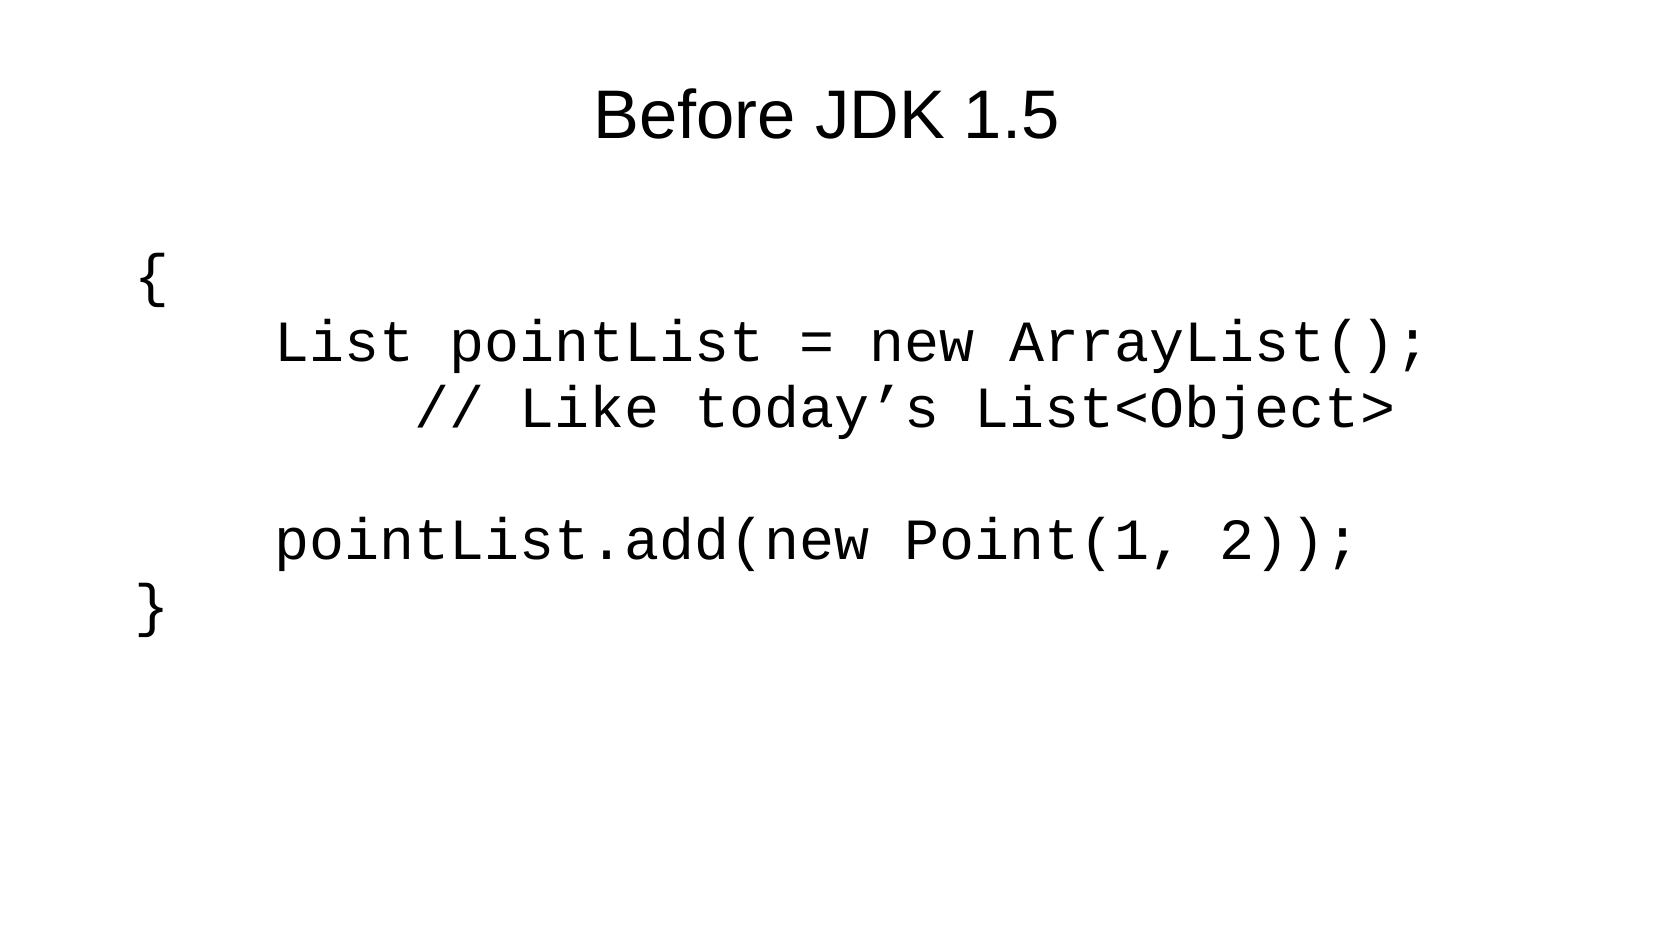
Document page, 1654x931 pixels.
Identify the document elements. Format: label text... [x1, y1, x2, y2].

text_box { List pointList = new ArrayList(); // Like today’s List<Object> pointList.add(new Point(1, 2)); } [105, 224, 1460, 666]
title Before JDK 1.5 [82, 37, 1571, 193]
